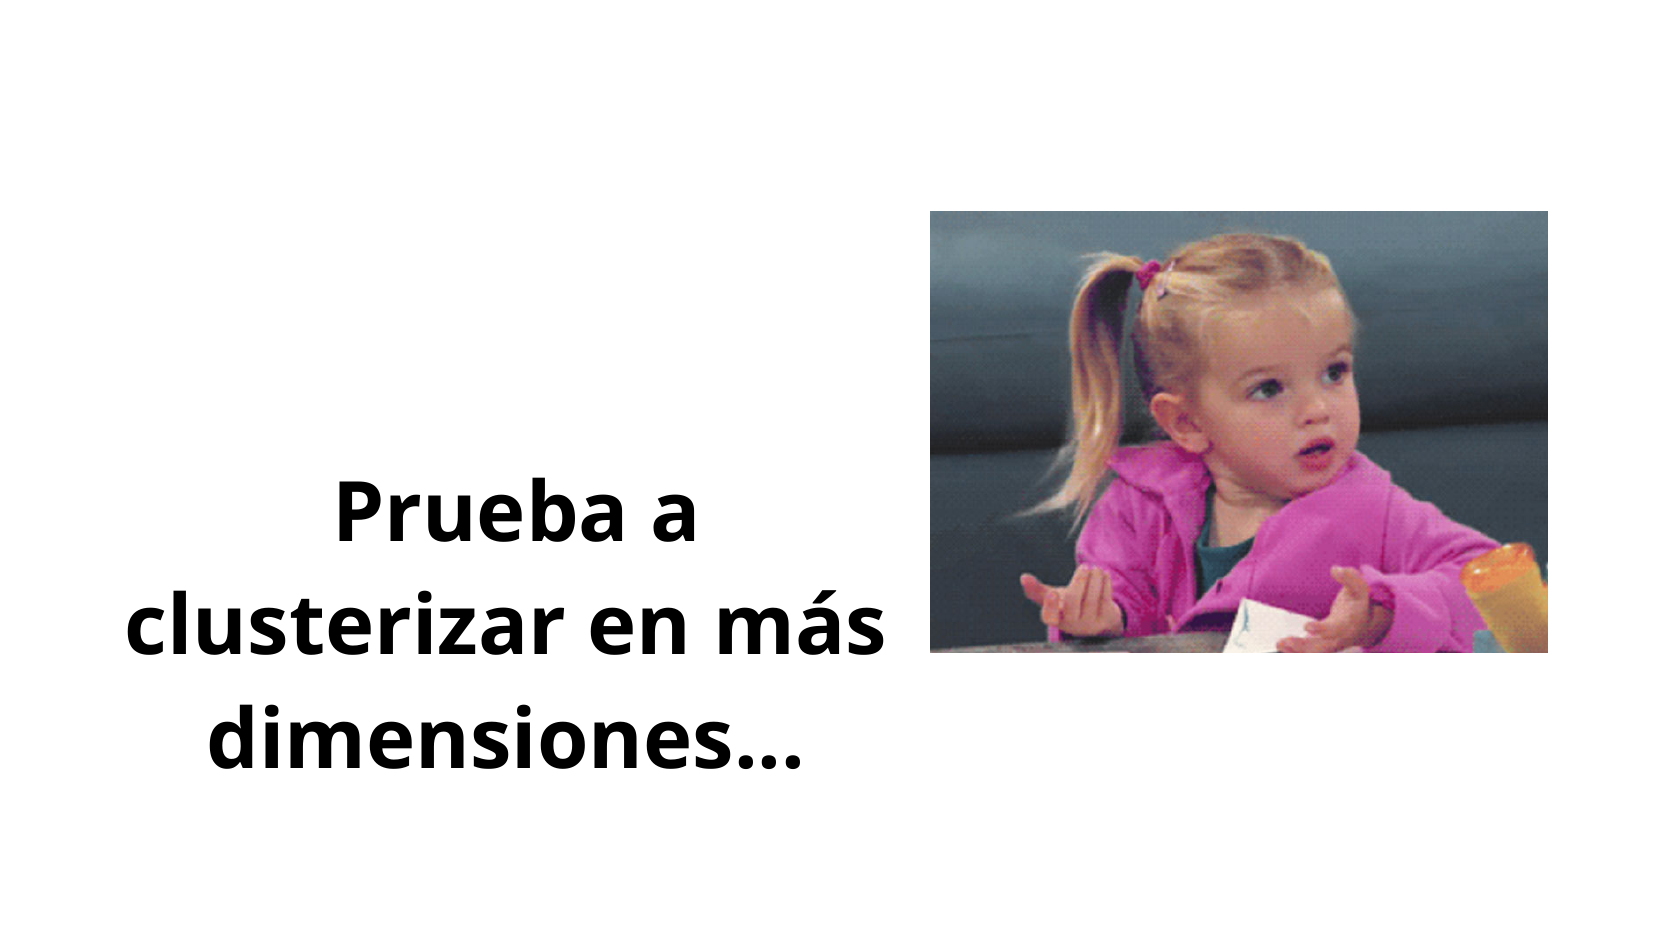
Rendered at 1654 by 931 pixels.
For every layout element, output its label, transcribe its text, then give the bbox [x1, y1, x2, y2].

picture [930, 211, 1548, 653]
text_box Prueba a clusterizar en más dimensiones... [92, 444, 920, 674]
